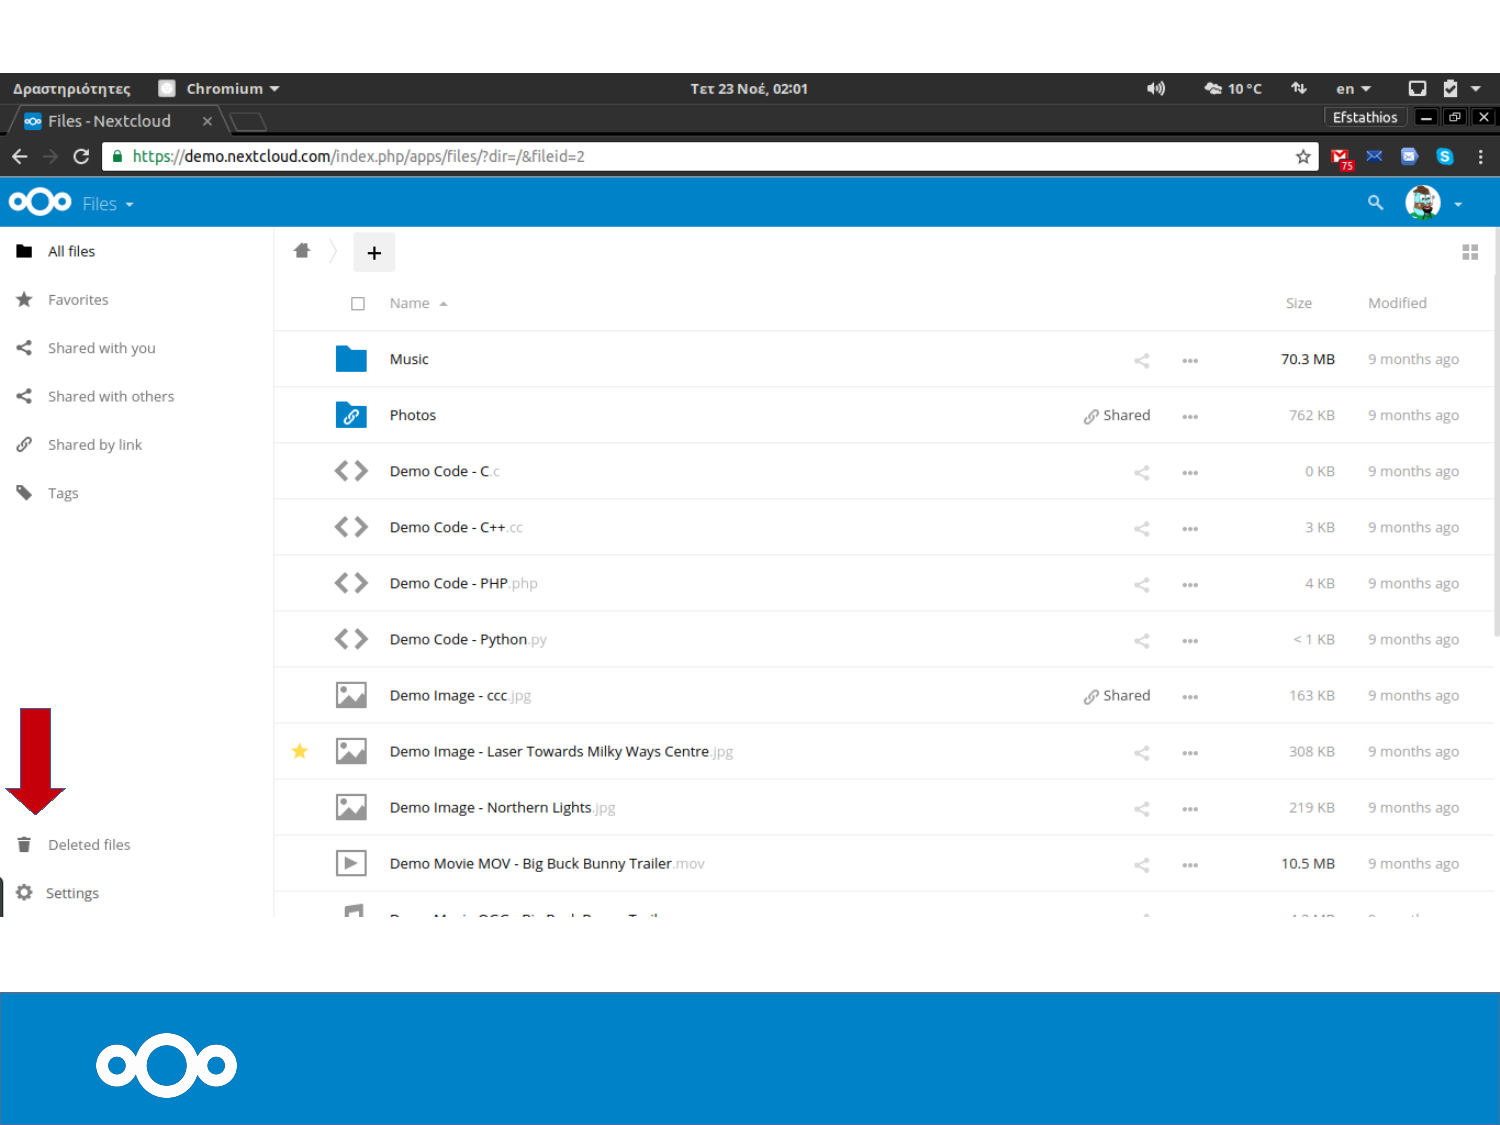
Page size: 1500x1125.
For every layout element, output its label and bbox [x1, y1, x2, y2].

picture [96, 1033, 237, 1098]
text_box [5, 708, 66, 815]
picture [0, 73, 1500, 917]
